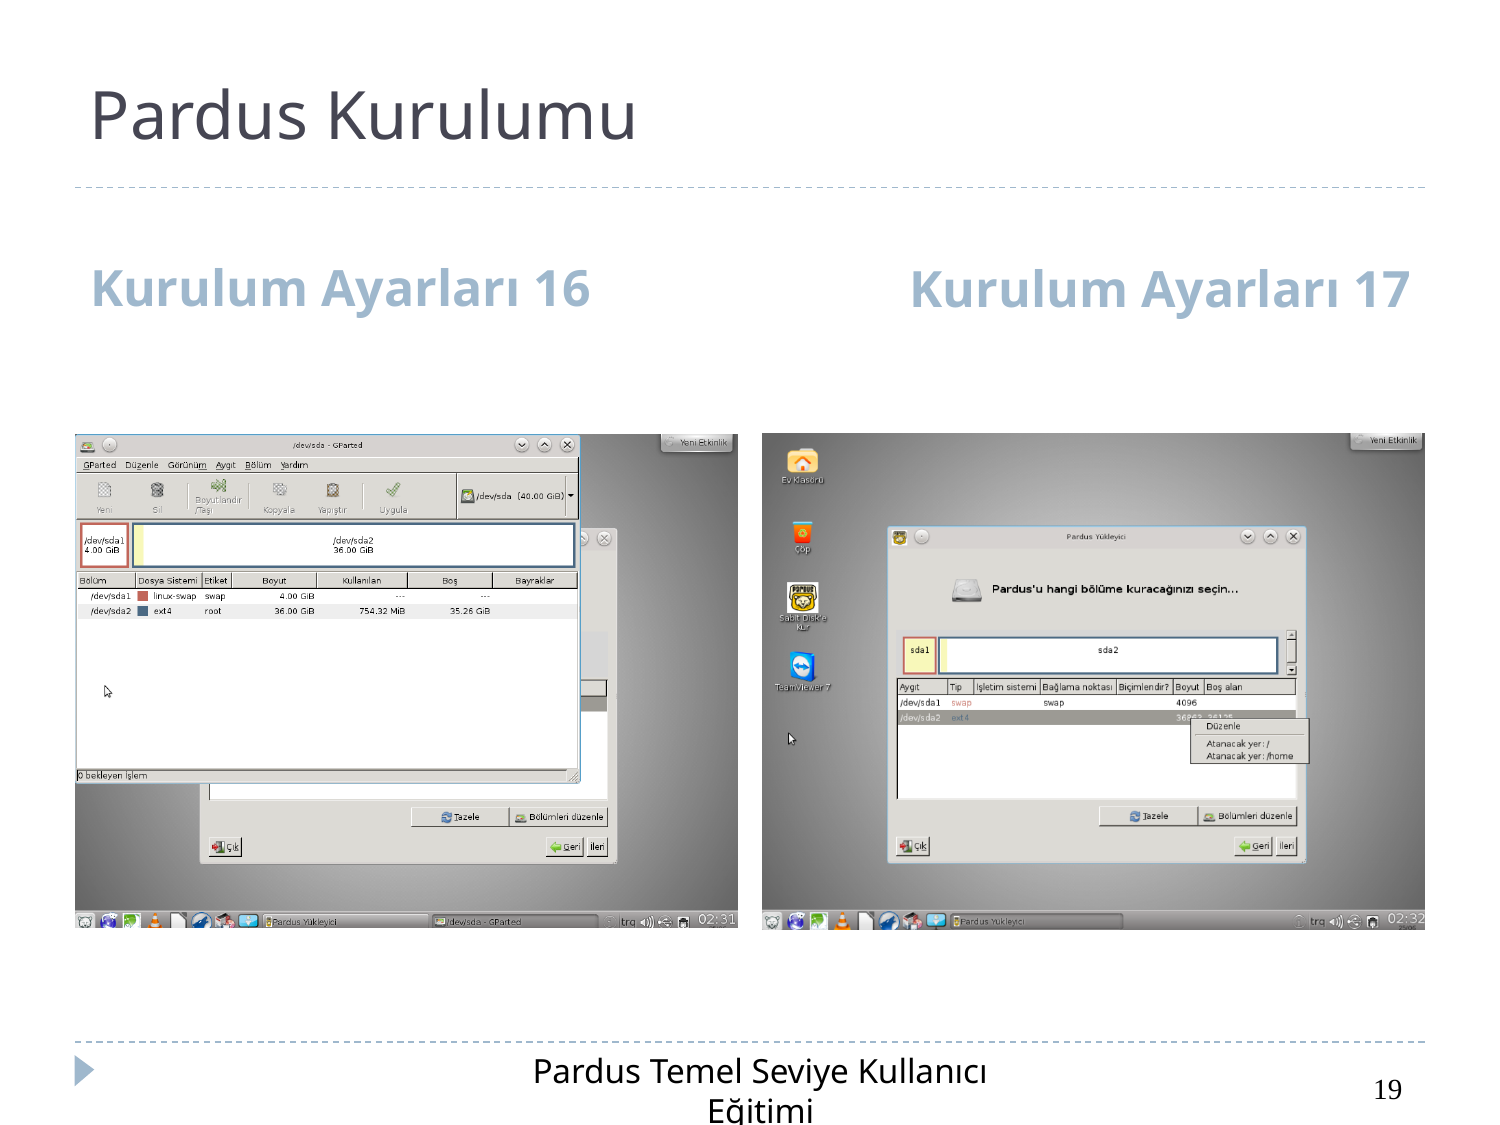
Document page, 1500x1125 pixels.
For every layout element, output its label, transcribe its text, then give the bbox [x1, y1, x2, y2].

picture [762, 433, 1425, 930]
list Kurulum Ayarları 17 [762, 212, 1426, 325]
picture [75, 434, 738, 928]
title Pardus Kurulumu [75, 37, 1425, 188]
list Kurulum Ayarları 16 [75, 210, 738, 324]
